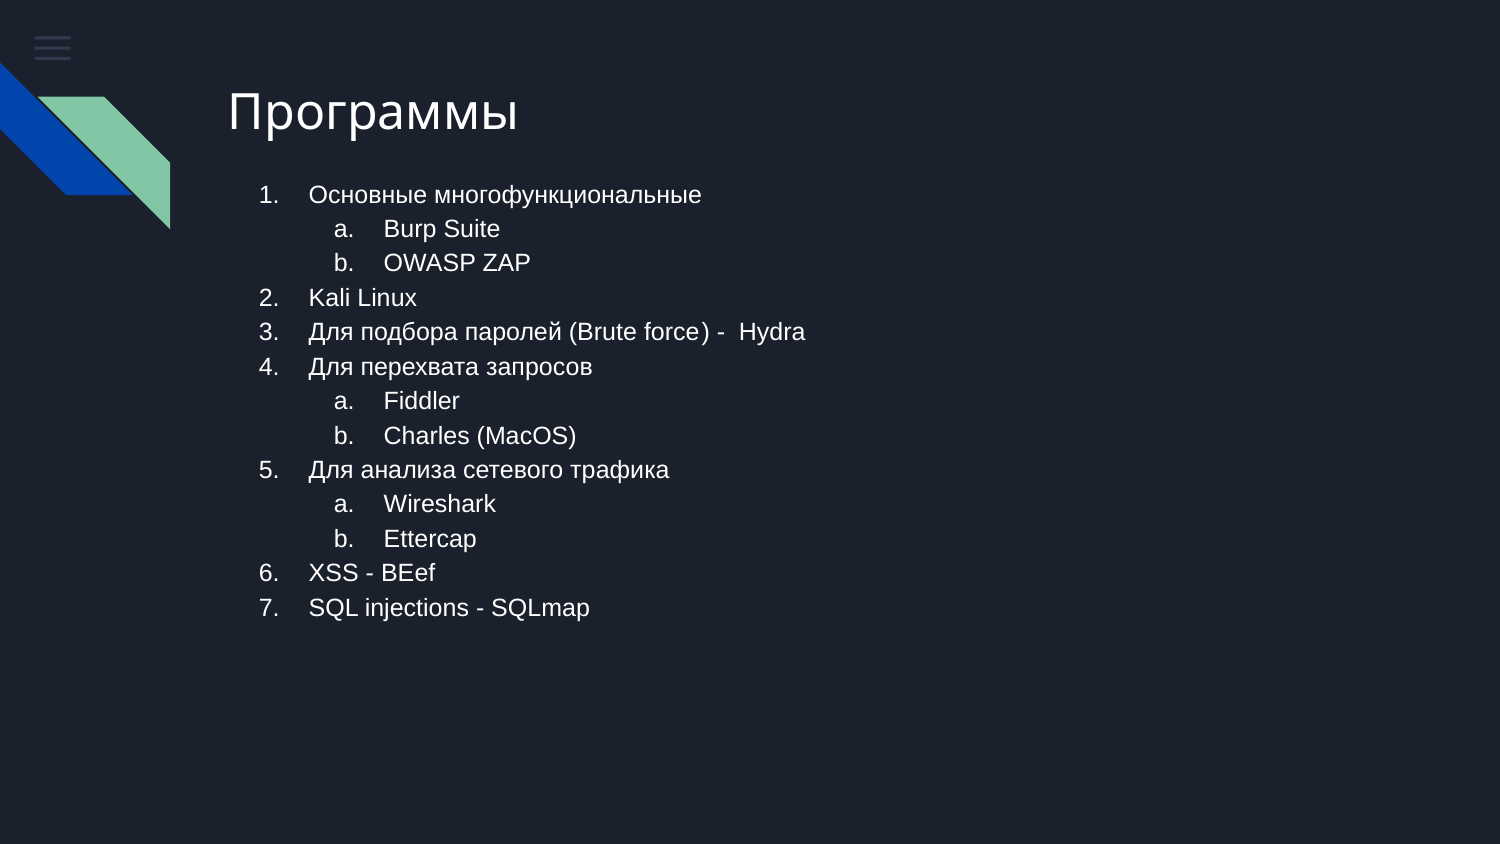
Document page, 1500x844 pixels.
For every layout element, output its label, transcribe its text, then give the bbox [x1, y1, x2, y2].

list Основные многофункциональные Burp Suite OWASP ZAP Kali Linux Для подбора паролей (Brute force ) - Hydra Для перехвата запросов Fiddler Charles (MacOS) Для анализа сетевого трафика Wireshark Ettercap XSS - BEef SQL injections - SQLmap [218, 158, 1281, 823]
title Программы [212, 64, 836, 150]
